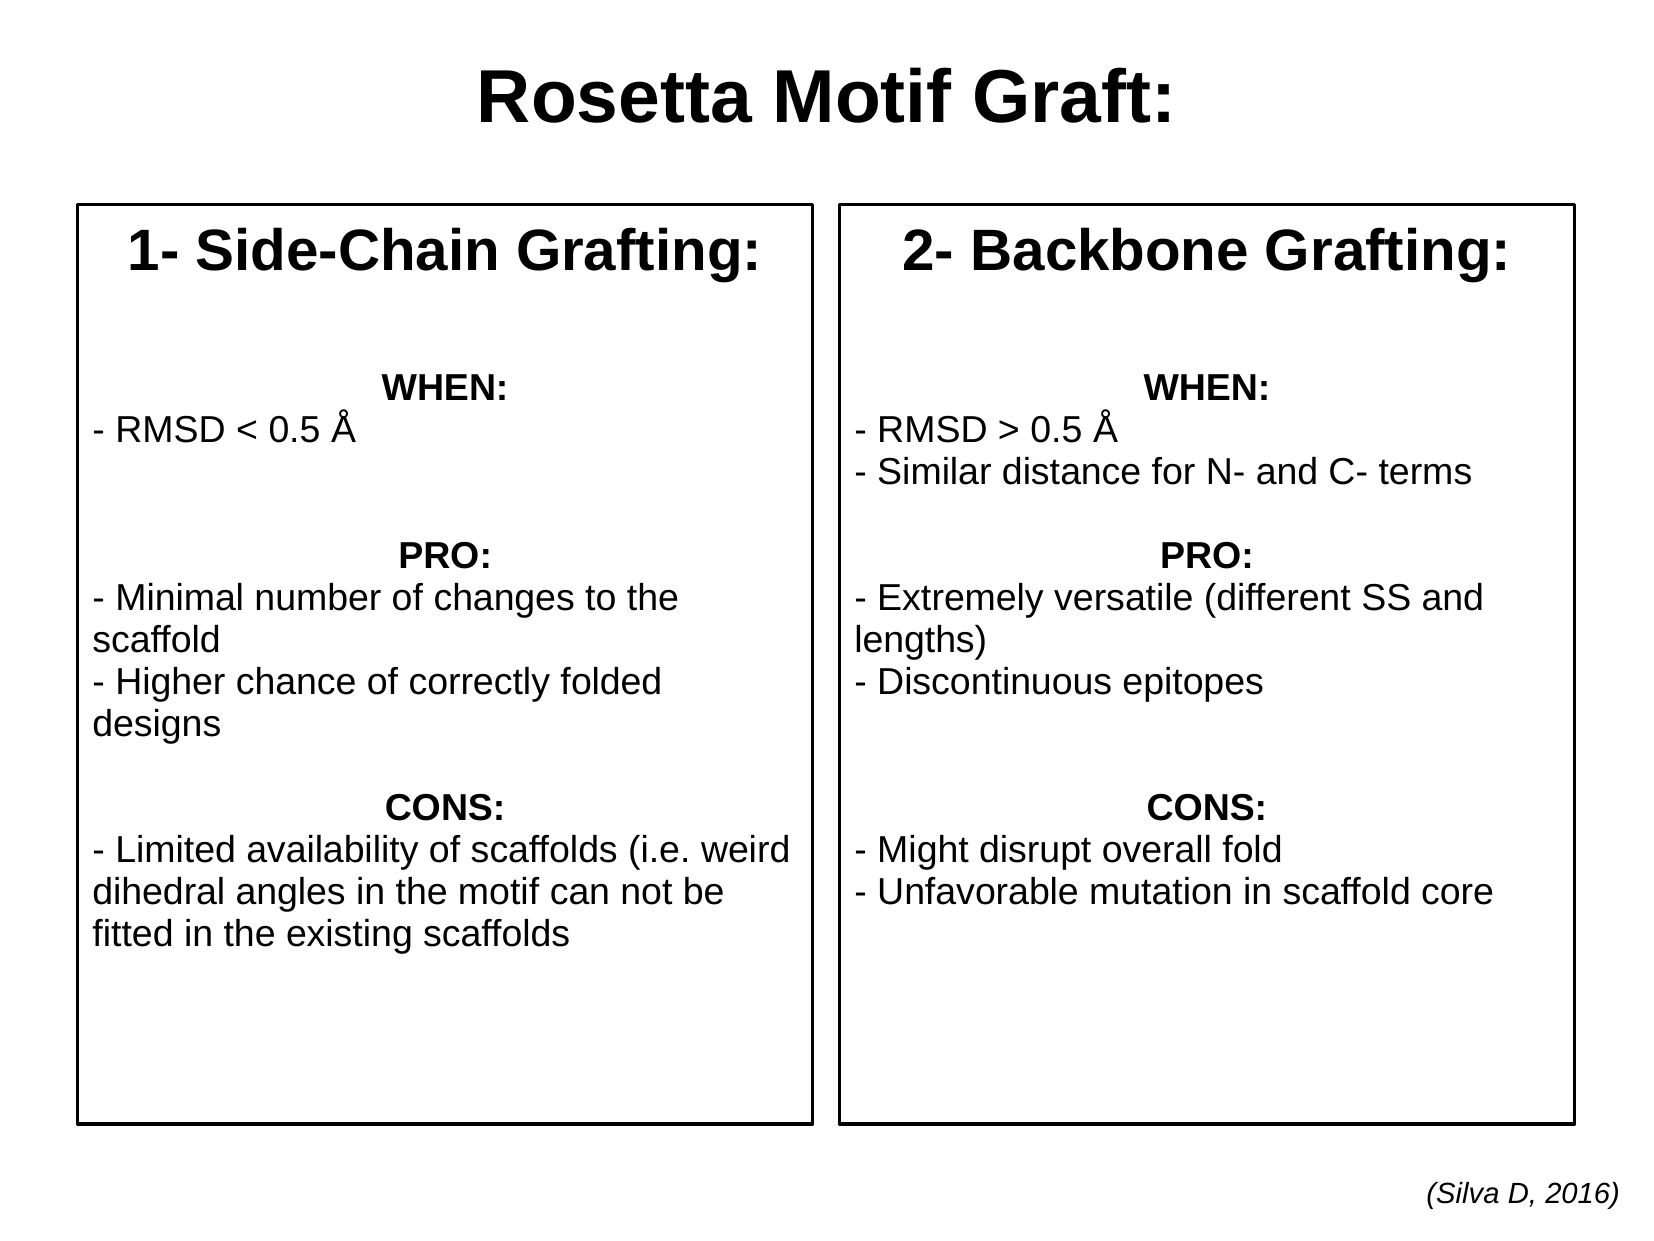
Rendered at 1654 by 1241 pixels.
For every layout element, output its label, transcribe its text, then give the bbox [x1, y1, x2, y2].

text_box 1- Side-Chain Grafting: WHEN: - RMSD < 0.5 Å PRO: - Minimal number of changes to the scaffold - Higher chance of correctly folded designs CONS: - Limited availability of scaffolds (i.e. weird dihedral angles in the motif can not be fitted in the existing scaffolds [77, 210, 813, 1037]
text_box (Silva D, 2016) [1245, 1170, 1636, 1218]
text_box 2- Backbone Grafting: WHEN: - RMSD > 0.5 Å - Similar distance for N- and C- terms PRO: - Extremely versatile (different SS and lengths) - Discontinuous epitopes CONS: - Might disrupt overall fold - Unfavorable mutation in scaffold core [839, 210, 1575, 1079]
text_box Rosetta Motif Graft: [0, 47, 1654, 146]
